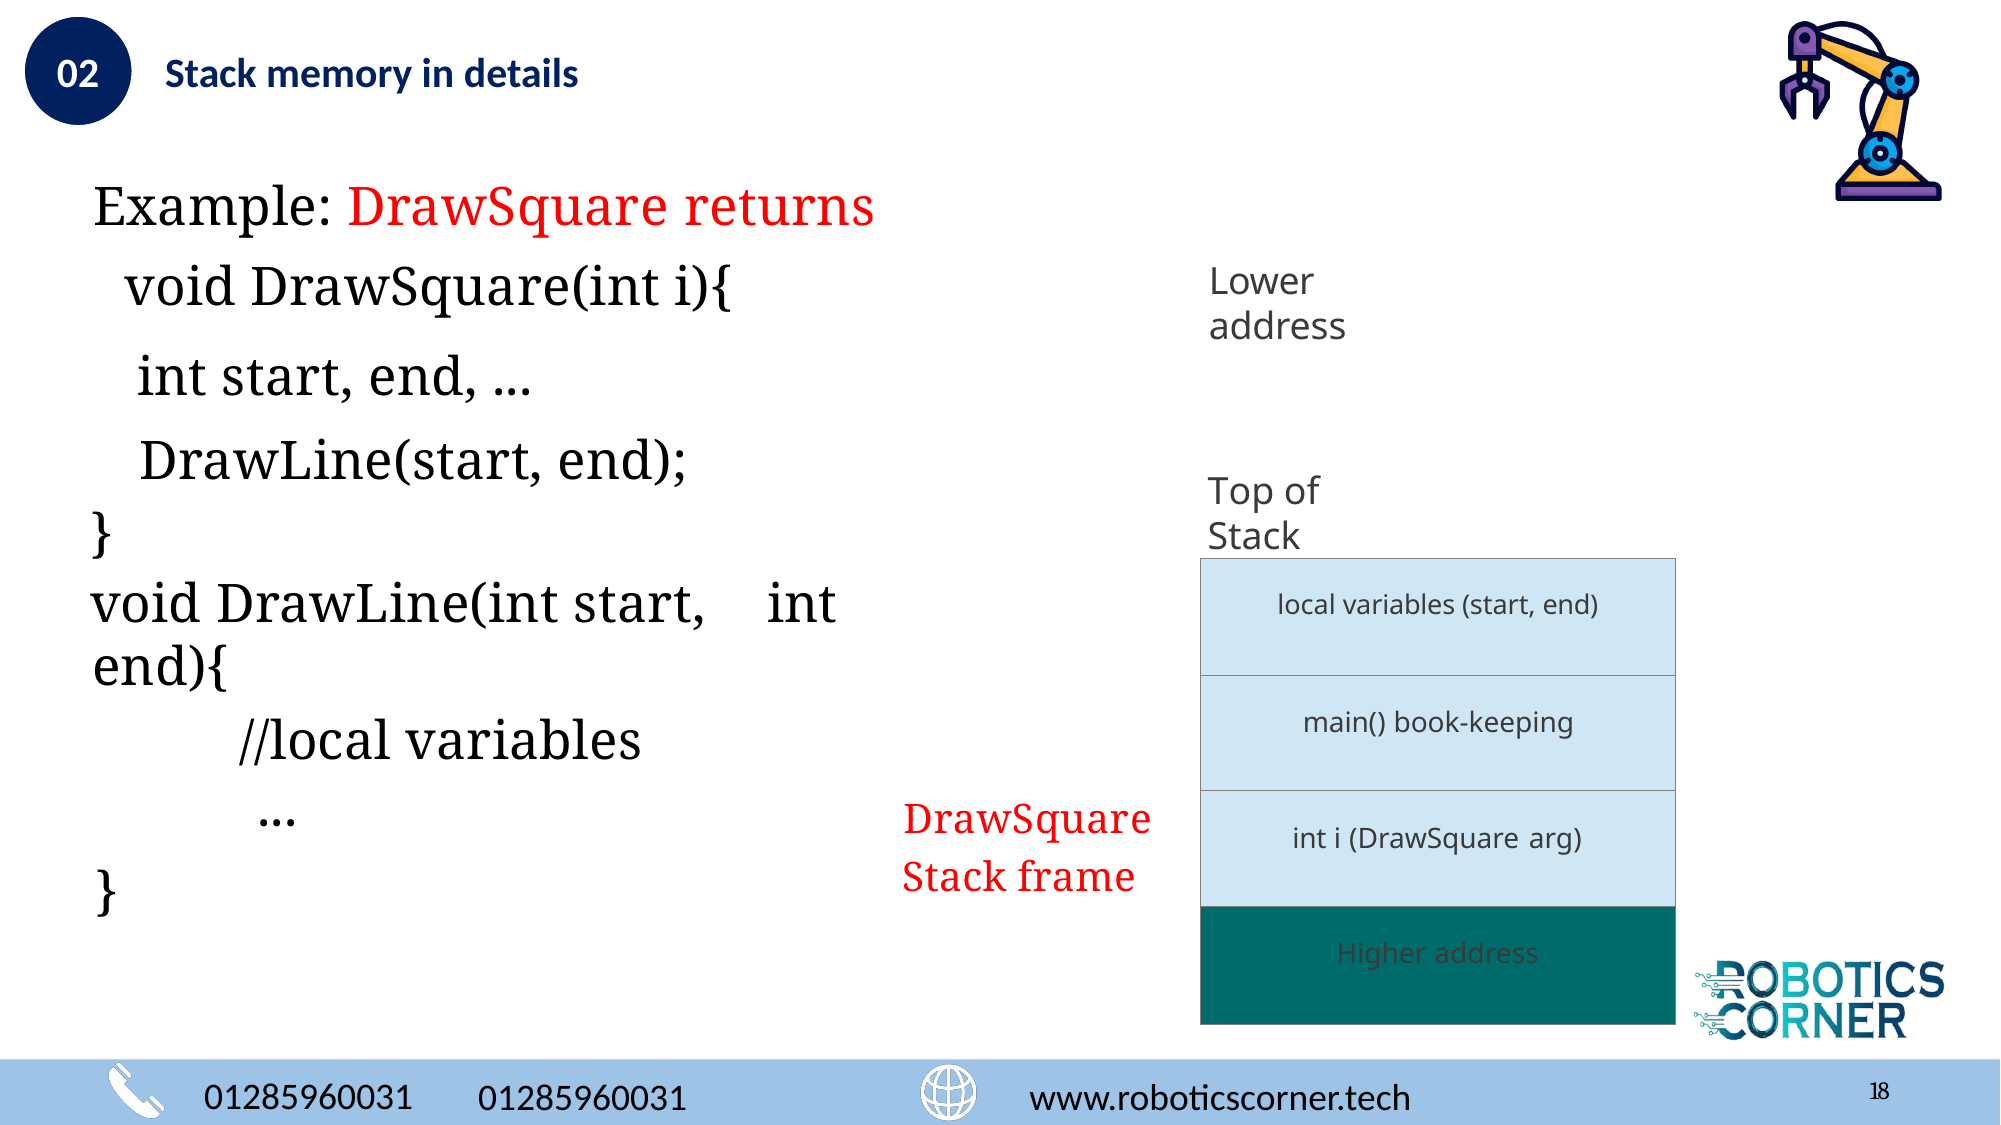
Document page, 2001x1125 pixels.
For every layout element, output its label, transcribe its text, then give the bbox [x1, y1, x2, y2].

table_header local variables (start, end) [1201, 559, 1675, 675]
text_box } [93, 854, 136, 922]
text_box Lower address [1206, 254, 1456, 348]
text_box Example: DrawSquare returns void DrawSquare(int i){ int start, end, ... DrawLine(start, end); } void DrawLine(int start, int end){ //local variables [90, 154, 1089, 771]
text_box DrawSquare Stack frame [900, 781, 1173, 900]
picture [103, 1057, 170, 1124]
table_cell Higher address [1201, 907, 1675, 1024]
text_box Stack memory in details [150, 38, 622, 103]
text_box ... [255, 770, 305, 837]
picture [1771, 21, 1950, 201]
picture [915, 1059, 981, 1125]
table_cell int i (DrawSquare arg) [1201, 791, 1675, 906]
text_box 02 [22, 14, 134, 128]
picture [1680, 859, 1953, 1059]
table_cell main() book-keeping [1201, 676, 1675, 790]
text_box Top of Stack [1205, 464, 1411, 558]
